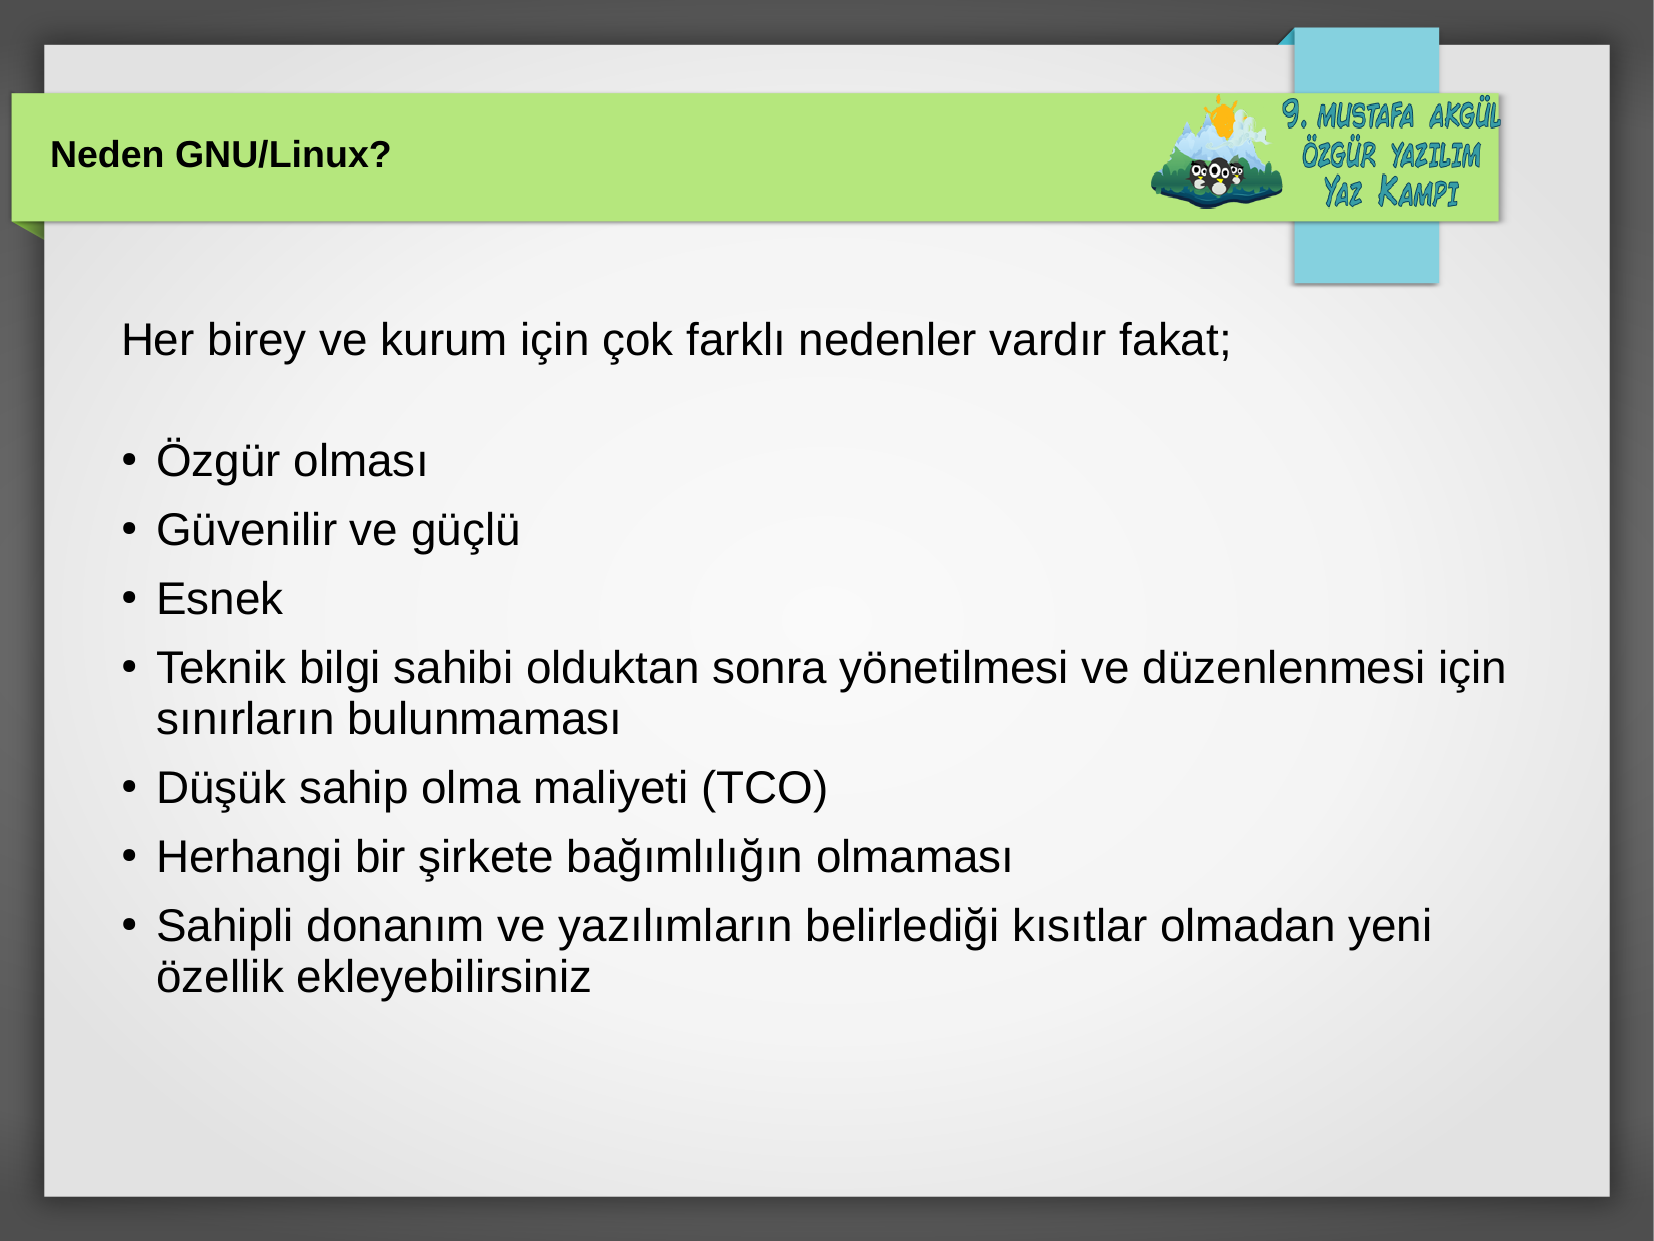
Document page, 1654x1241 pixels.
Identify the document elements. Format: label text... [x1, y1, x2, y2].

text_box Her birey ve kurum için çok farklı nedenler vardır fakat; Özgür olması Güvenilir ve güçlü Esnek Teknik bilgi sahibi olduktan sonra yönetilmesi ve düzenlenmesi için sınırların bulunmaması Düşük sahip olma maliyeti (TCO) Herhangi bir şirkete bağımlılığın olmaması Sahipli donanım ve yazılımların belirlediği kısıtlar olmadan yeni özellik ekleyebilirsiniz [106, 307, 1536, 1241]
text_box Neden GNU/Linux? [35, 126, 1151, 202]
picture [0, 0, 1654, 1241]
